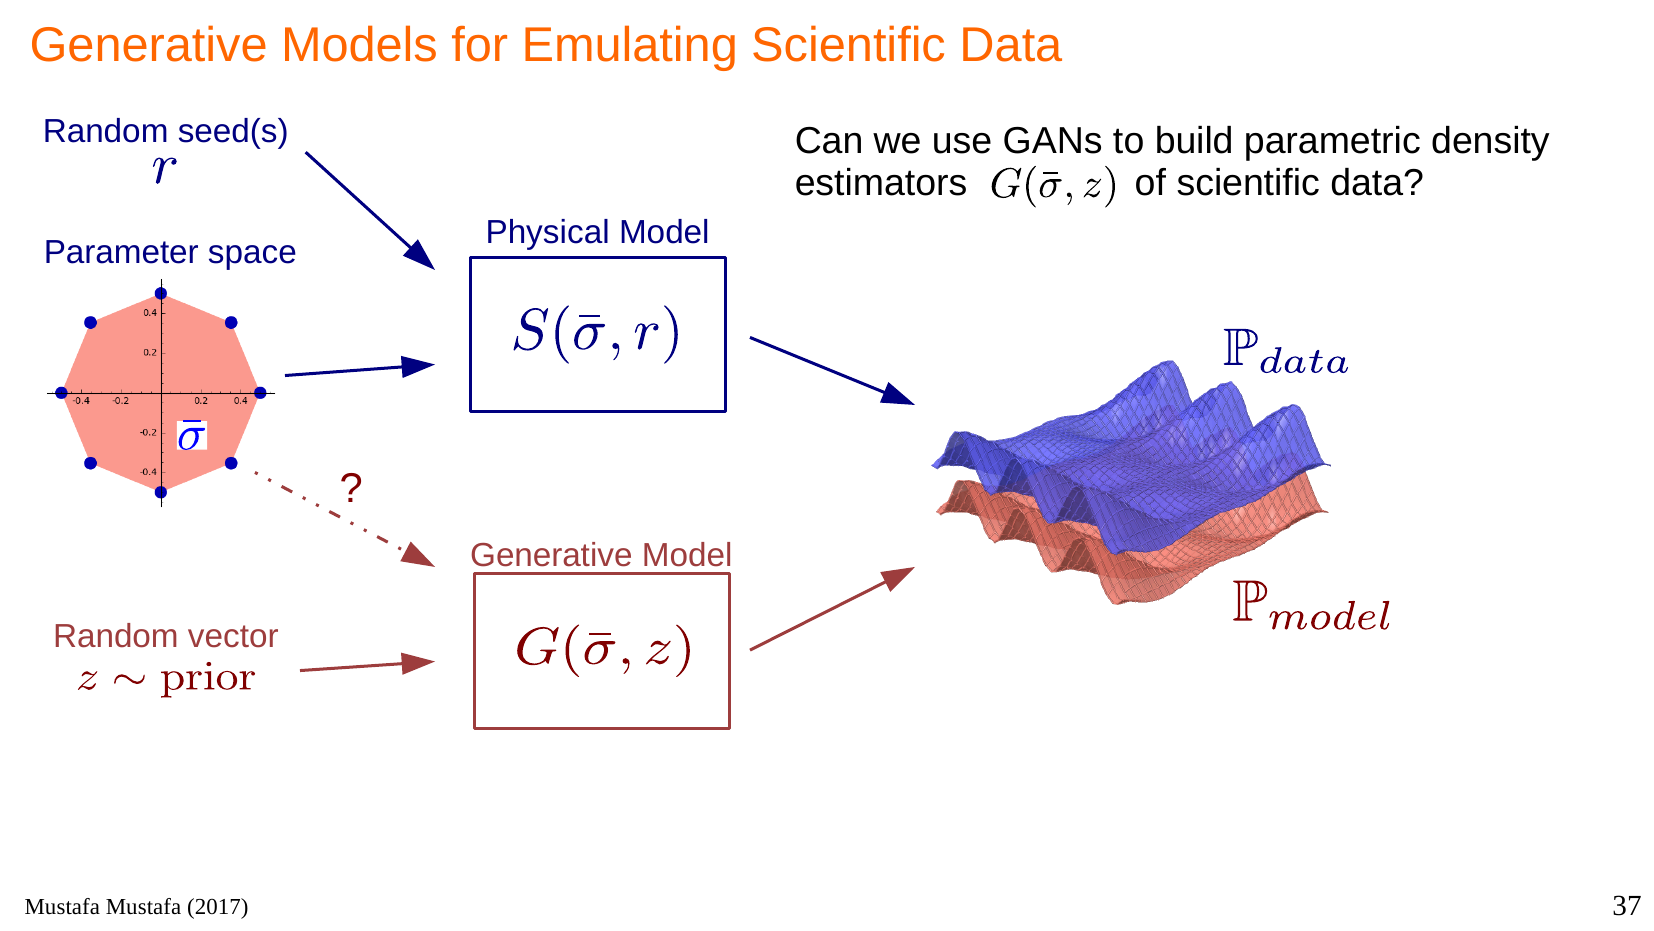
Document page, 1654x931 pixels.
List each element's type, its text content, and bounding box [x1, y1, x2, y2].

text_box Random vector [38, 610, 294, 663]
text_box Generative Model [455, 528, 748, 581]
text_box [510, 305, 684, 364]
text_box [1232, 580, 1393, 630]
picture [896, 264, 1364, 686]
text_box ? [324, 457, 378, 519]
text_box [989, 165, 1119, 208]
text_box Can we use GANs to build parametric density estimators of scientific data? [780, 111, 1576, 217]
title Generative Models for Emulating Scientific Data [29, 15, 1621, 74]
text_box Random seed(s) [28, 105, 304, 158]
text_box [176, 420, 208, 451]
text_box Physical Model [470, 206, 726, 256]
text_box [75, 661, 257, 698]
picture [40, 279, 281, 513]
text_box [514, 624, 696, 677]
text_box [1222, 328, 1351, 374]
text_box [151, 157, 180, 184]
text_box Parameter space [28, 226, 327, 279]
